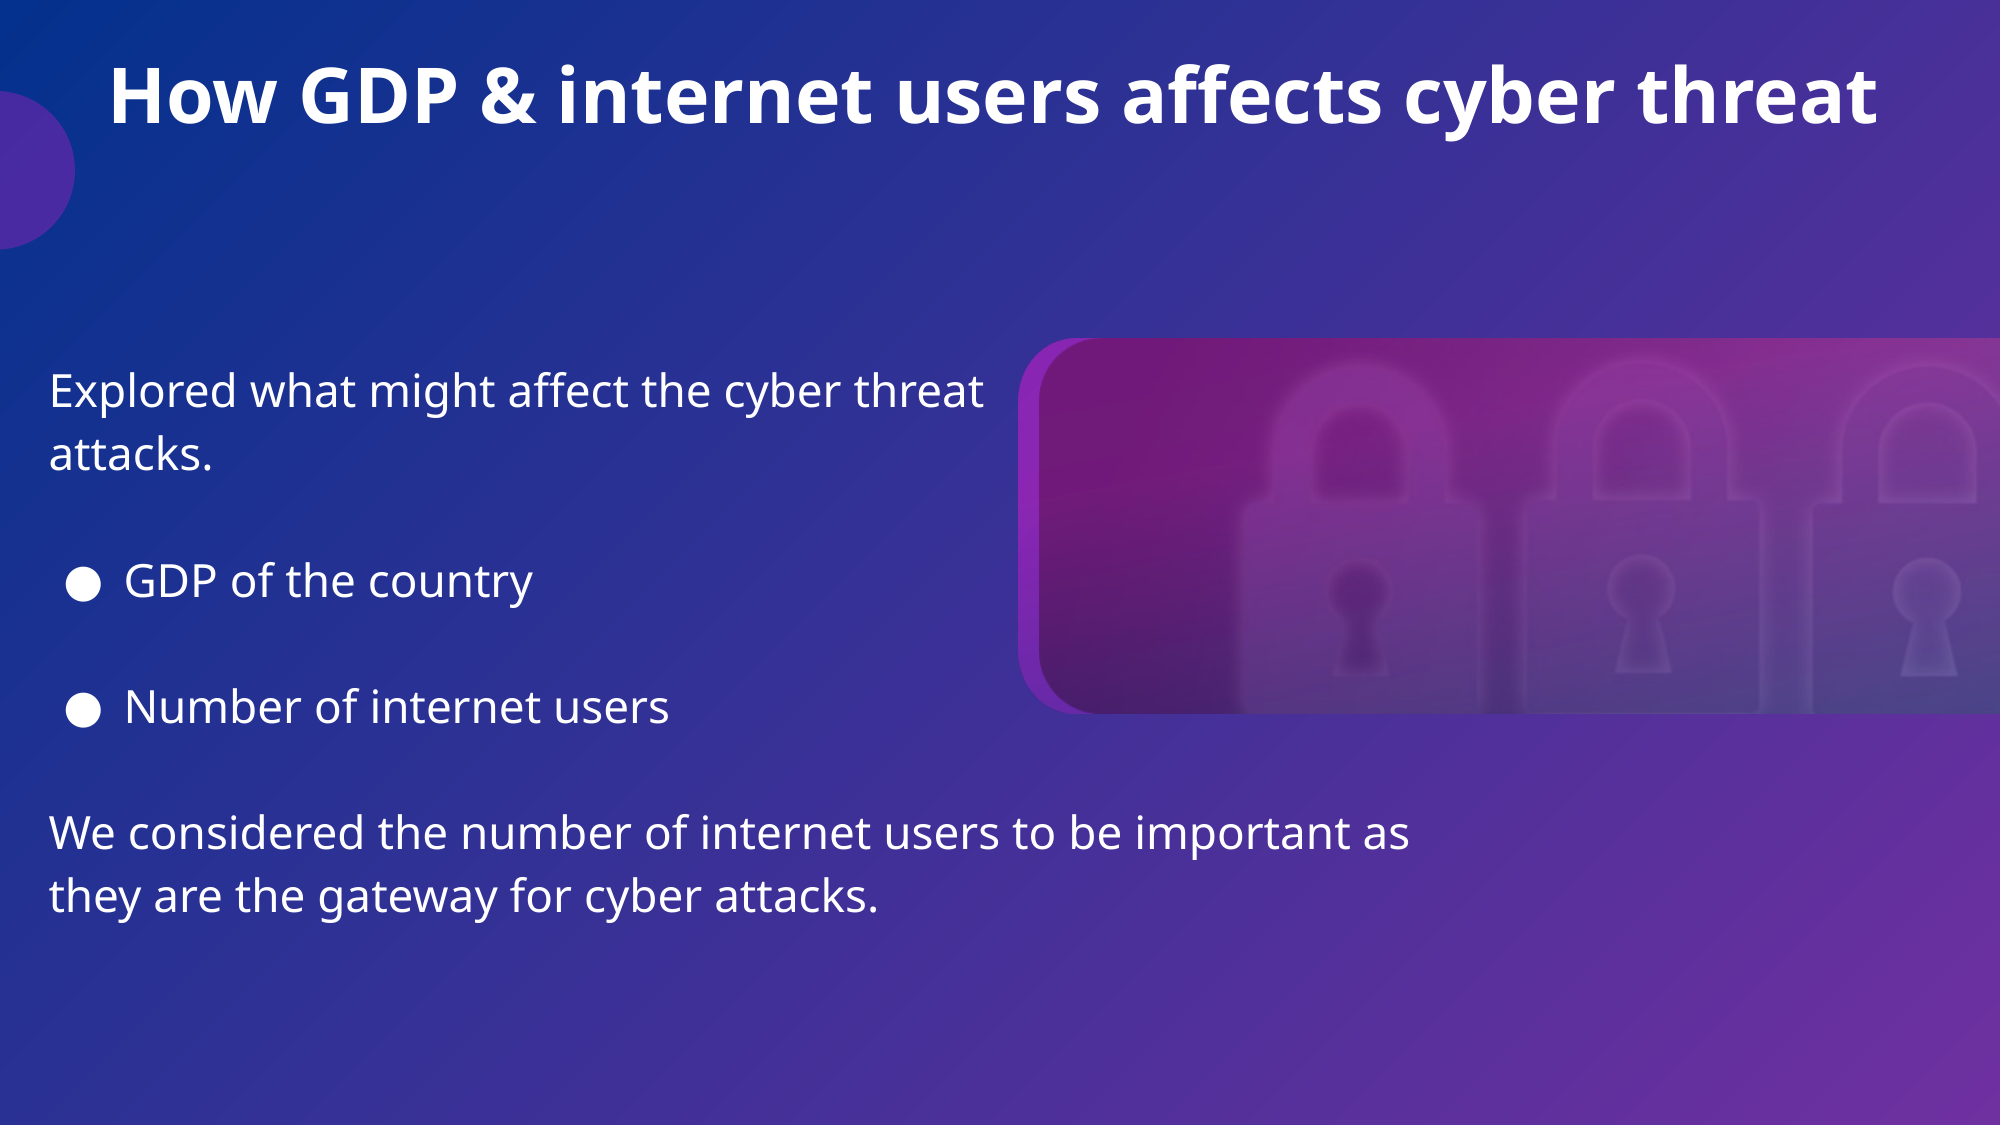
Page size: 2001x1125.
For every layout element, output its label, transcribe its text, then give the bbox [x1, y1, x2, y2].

text_box Explored what might affect the cyber threat attacks. GDP of the country Number of internet users We considered the number of internet users to be important as they are the gateway for cyber attacks. [33, 338, 1505, 1046]
picture [1505, 338, 2000, 714]
text_box How GDP & internet users affects cyber threat [33, 42, 1955, 273]
